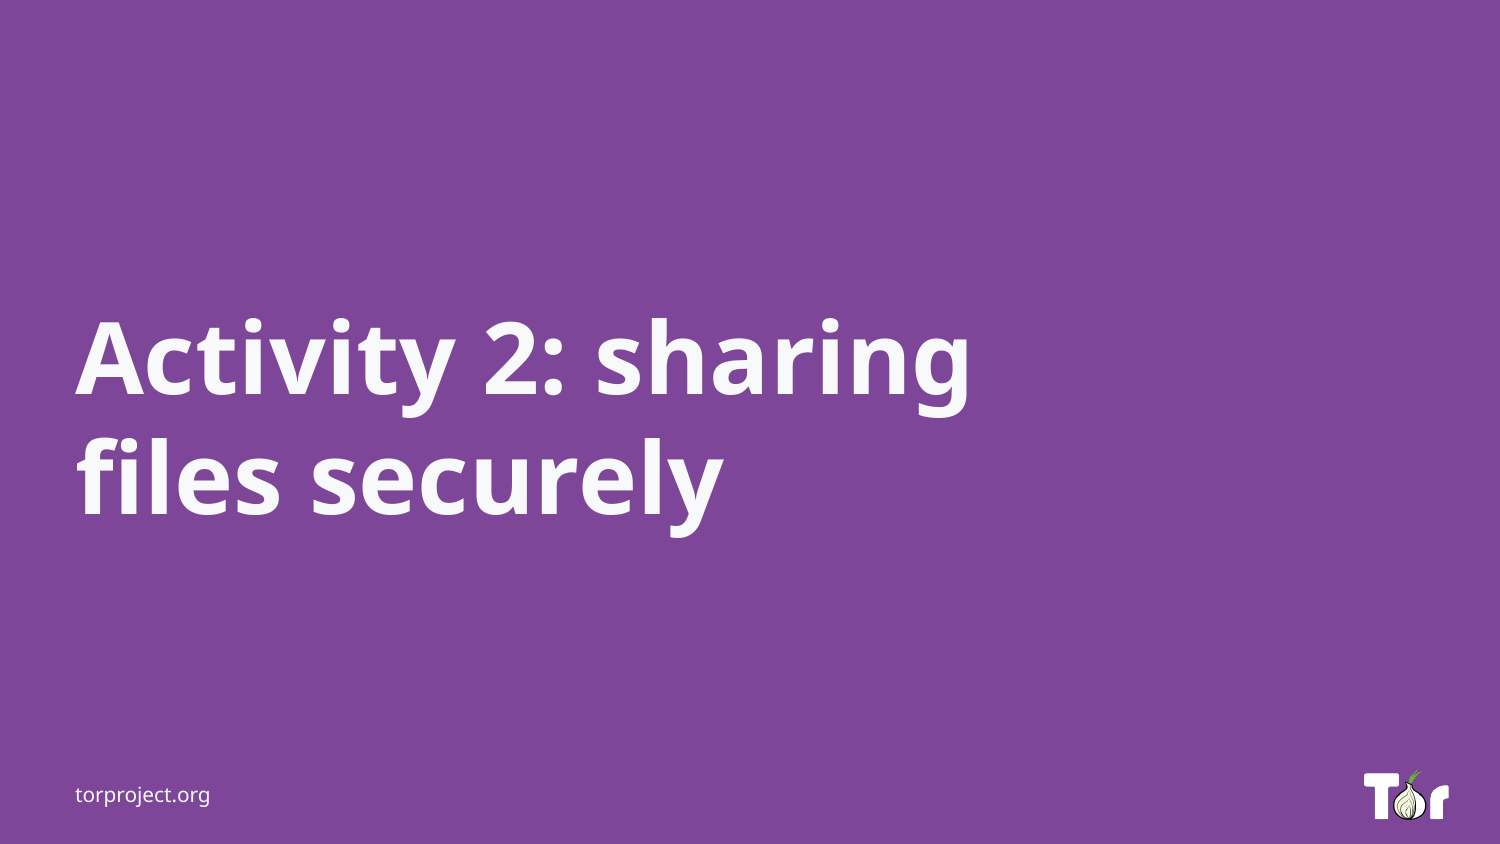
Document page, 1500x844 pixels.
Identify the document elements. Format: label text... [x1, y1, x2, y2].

title Activity 2: sharing files securely [75, 215, 1050, 629]
picture [1364, 768, 1449, 820]
